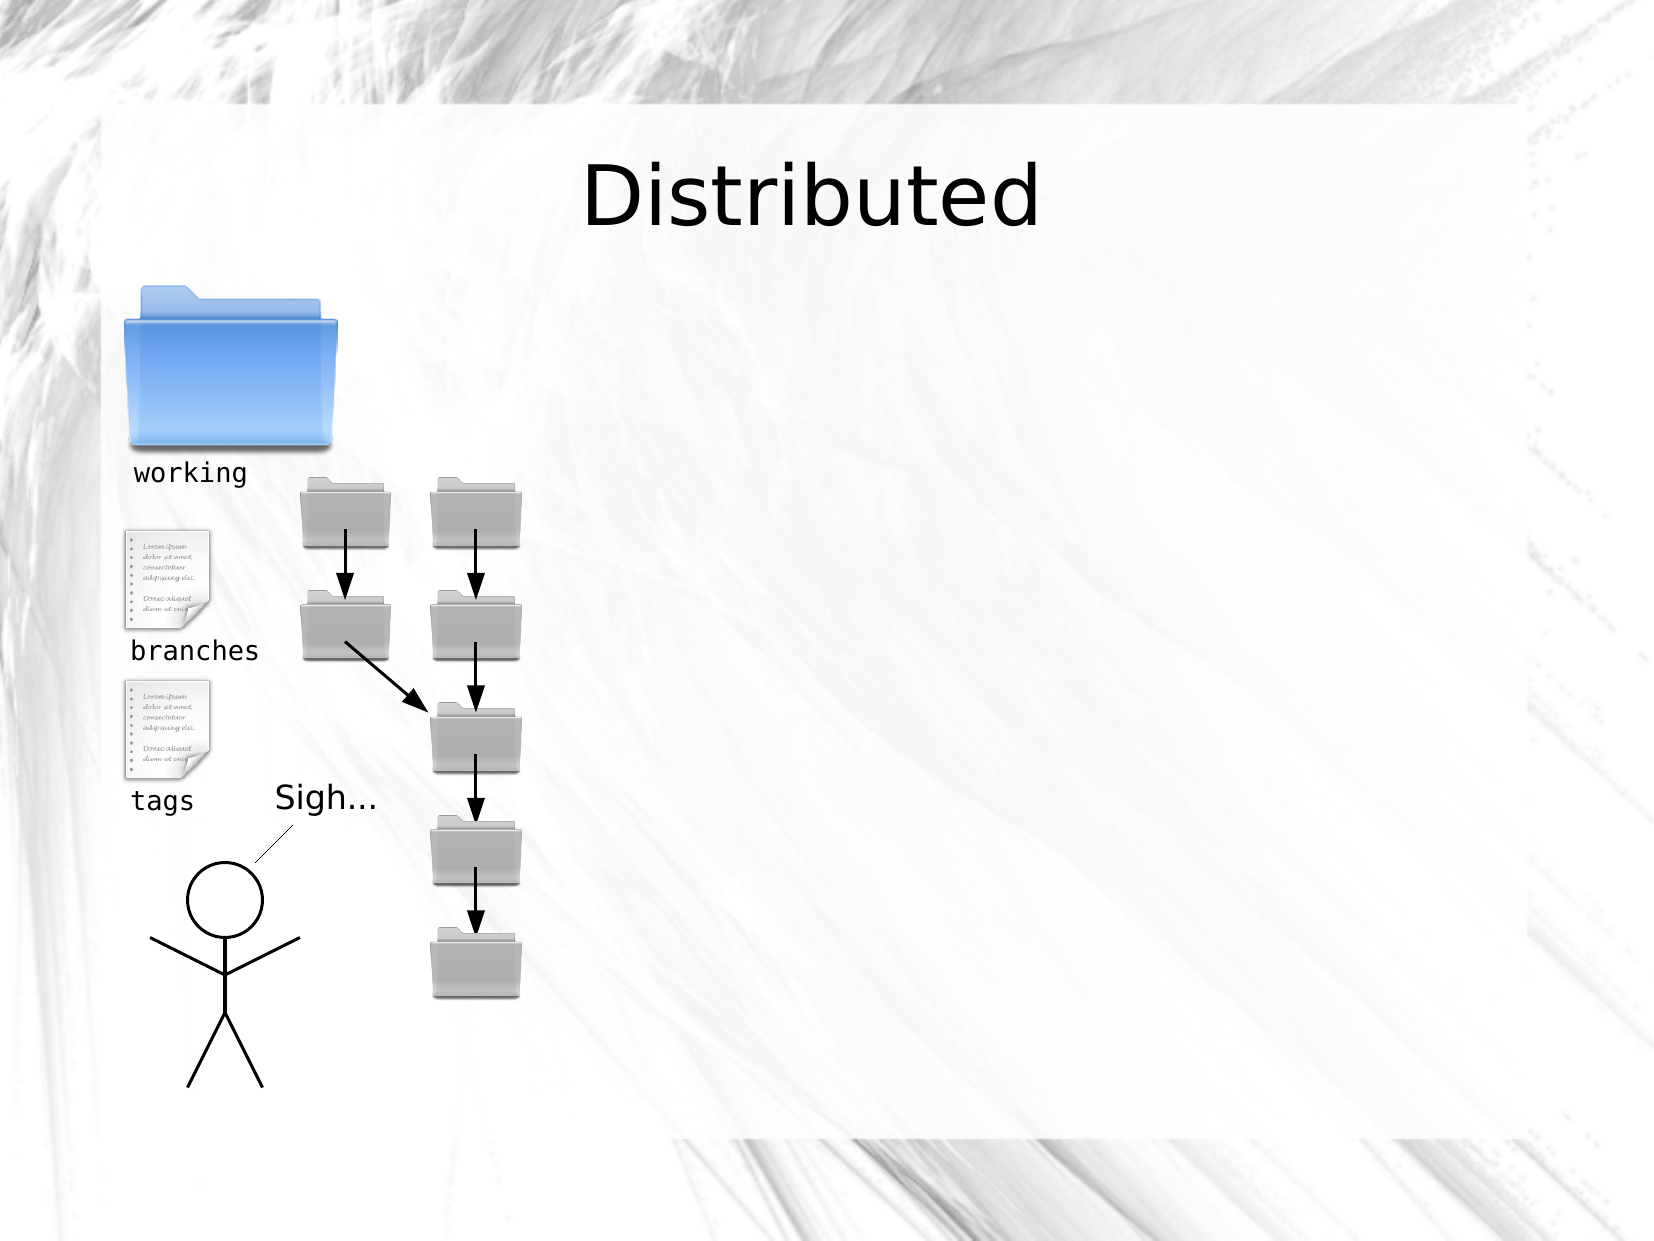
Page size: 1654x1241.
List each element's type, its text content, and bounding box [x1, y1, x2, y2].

text_box tags [115, 777, 259, 826]
title Distributed [118, 112, 1506, 281]
text_box Sigh... [259, 771, 394, 826]
text_box working [119, 450, 263, 497]
picture [0, 0, 1654, 1241]
text_box branches [115, 627, 276, 676]
